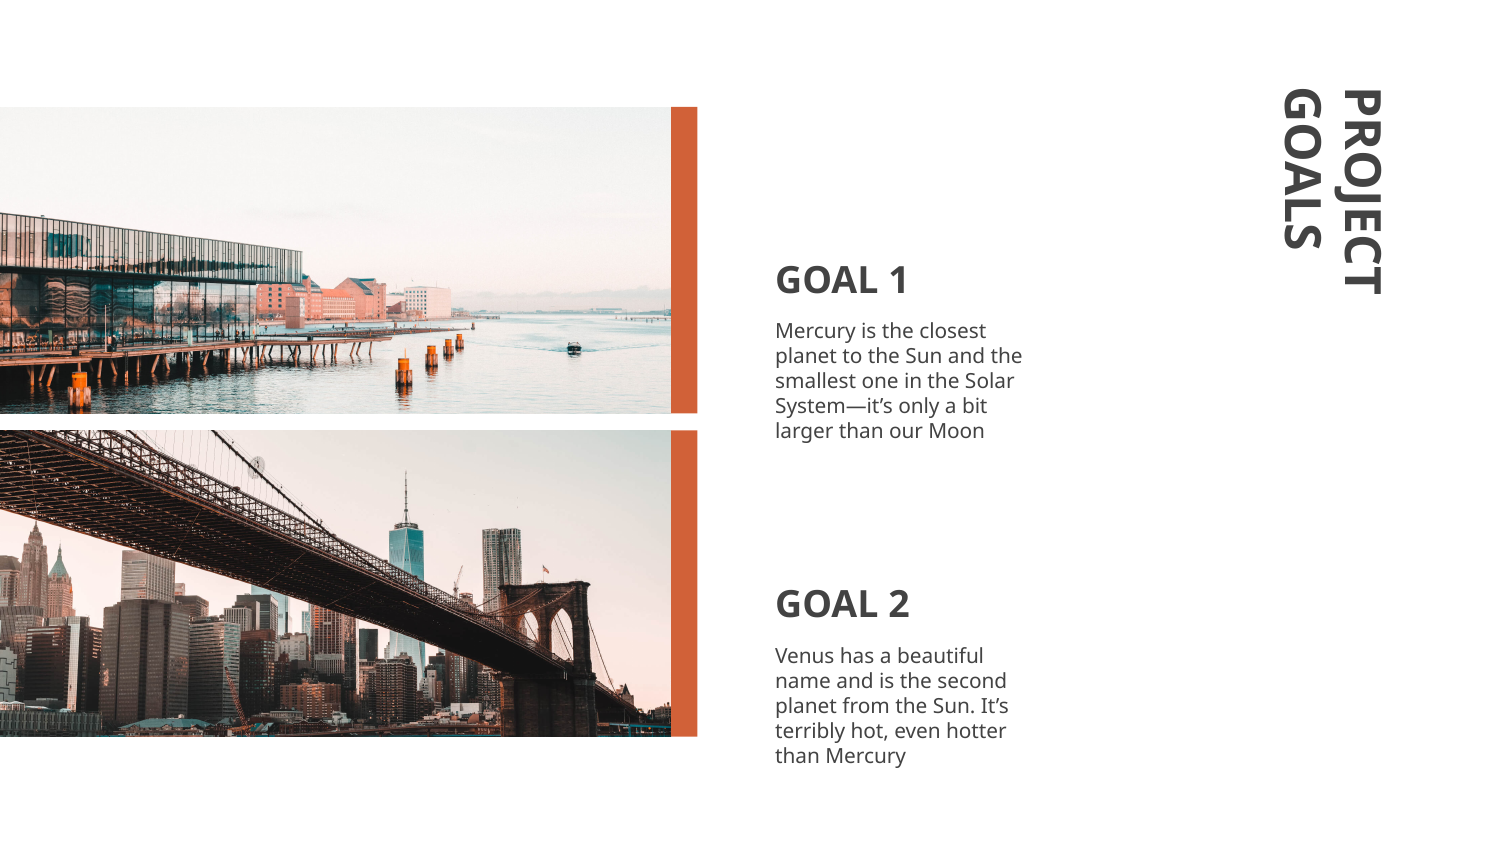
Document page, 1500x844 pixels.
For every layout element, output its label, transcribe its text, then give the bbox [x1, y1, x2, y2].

title GOAL 2 [760, 577, 1190, 641]
subtitle Venus has a beautiful name and is the second planet from the Sun. It’s terribly hot, even hotter than Mercury [760, 641, 1059, 811]
subtitle Mercury is the closest planet to the Sun and the smallest one in the Solar System—it’s only a bit larger than our Moon [760, 316, 1059, 486]
title PROJECT GOALS [1295, 71, 1376, 473]
picture [0, 107, 671, 414]
text_box [671, 430, 698, 737]
text_box [671, 106, 698, 414]
picture [0, 430, 671, 737]
title GOAL 1 [760, 252, 1190, 316]
